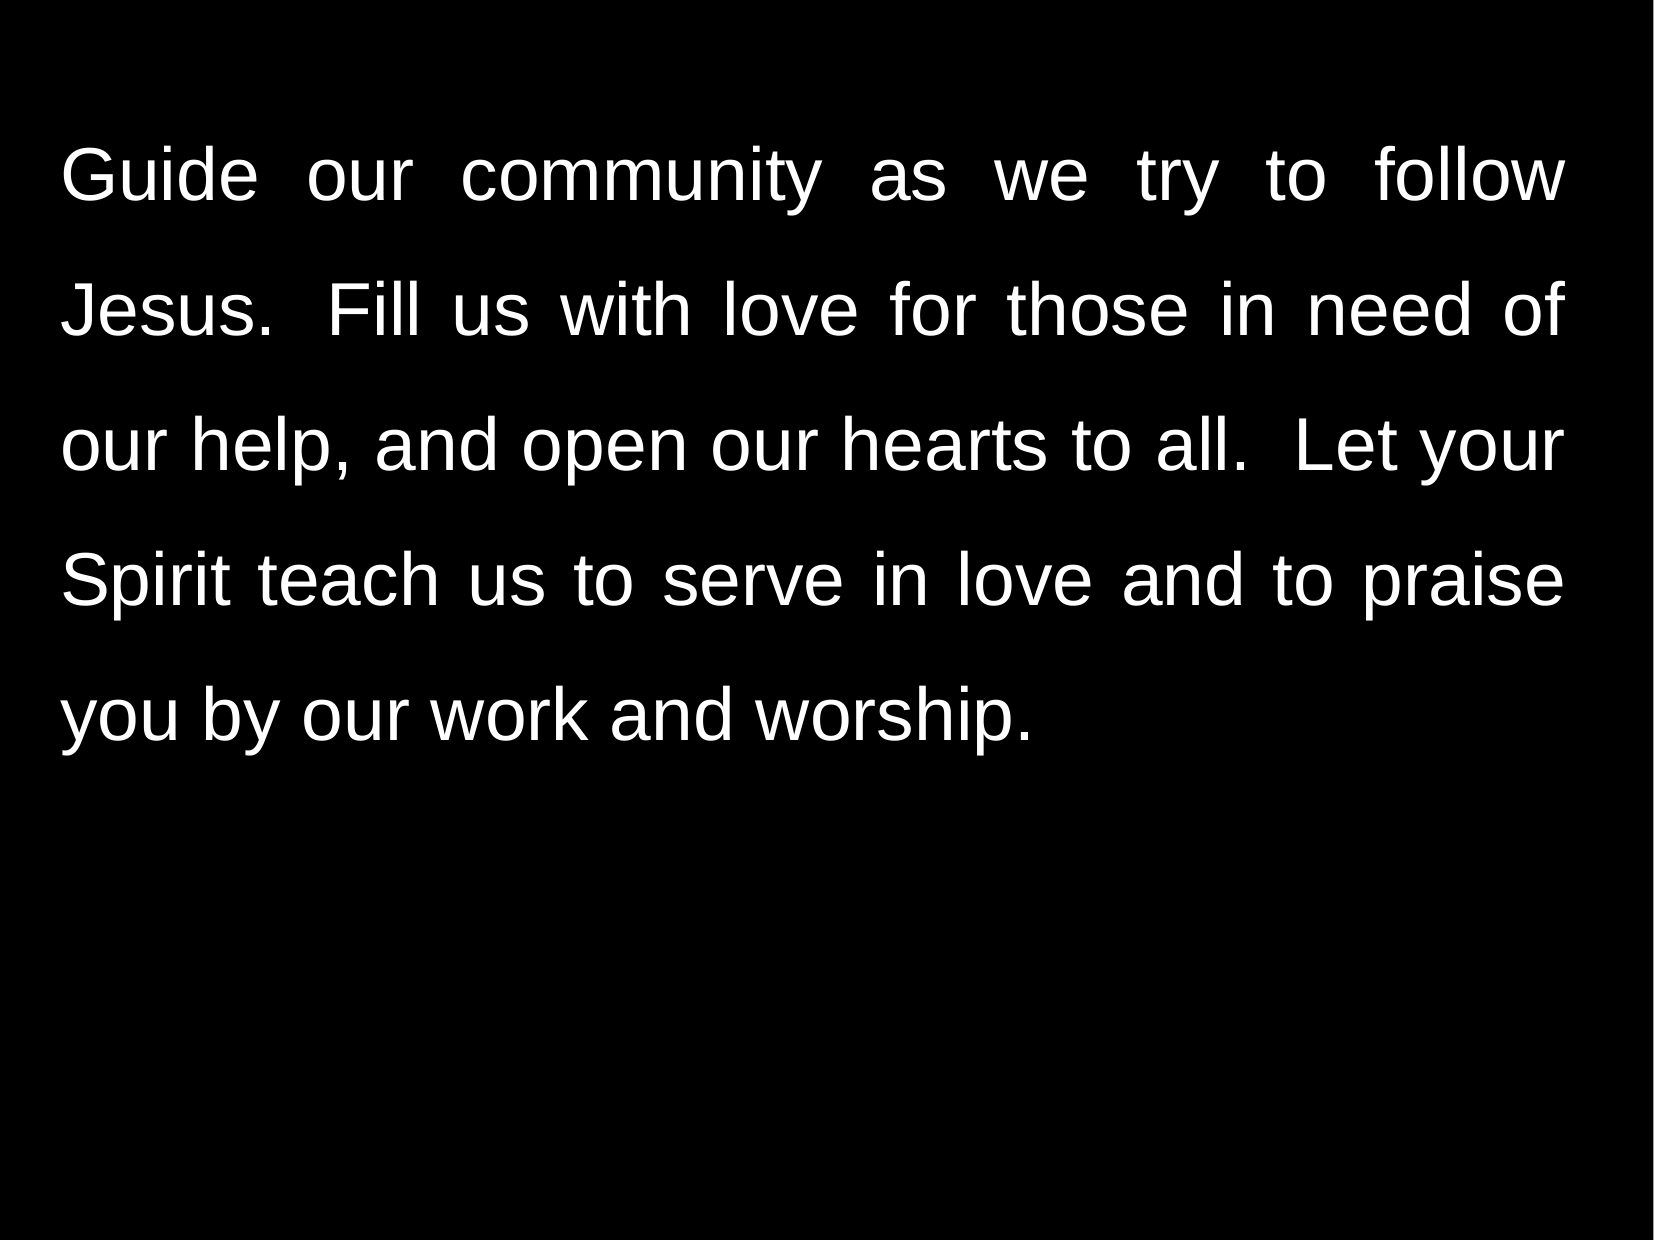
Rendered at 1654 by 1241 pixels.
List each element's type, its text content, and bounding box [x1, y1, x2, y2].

text_box Guide our community as we try to follow Jesus. Fill us with love for those in need of our help, and open our hearts to all. Let your Spirit teach us to serve in love and to praise you by our work and worship. [45, 73, 1582, 764]
